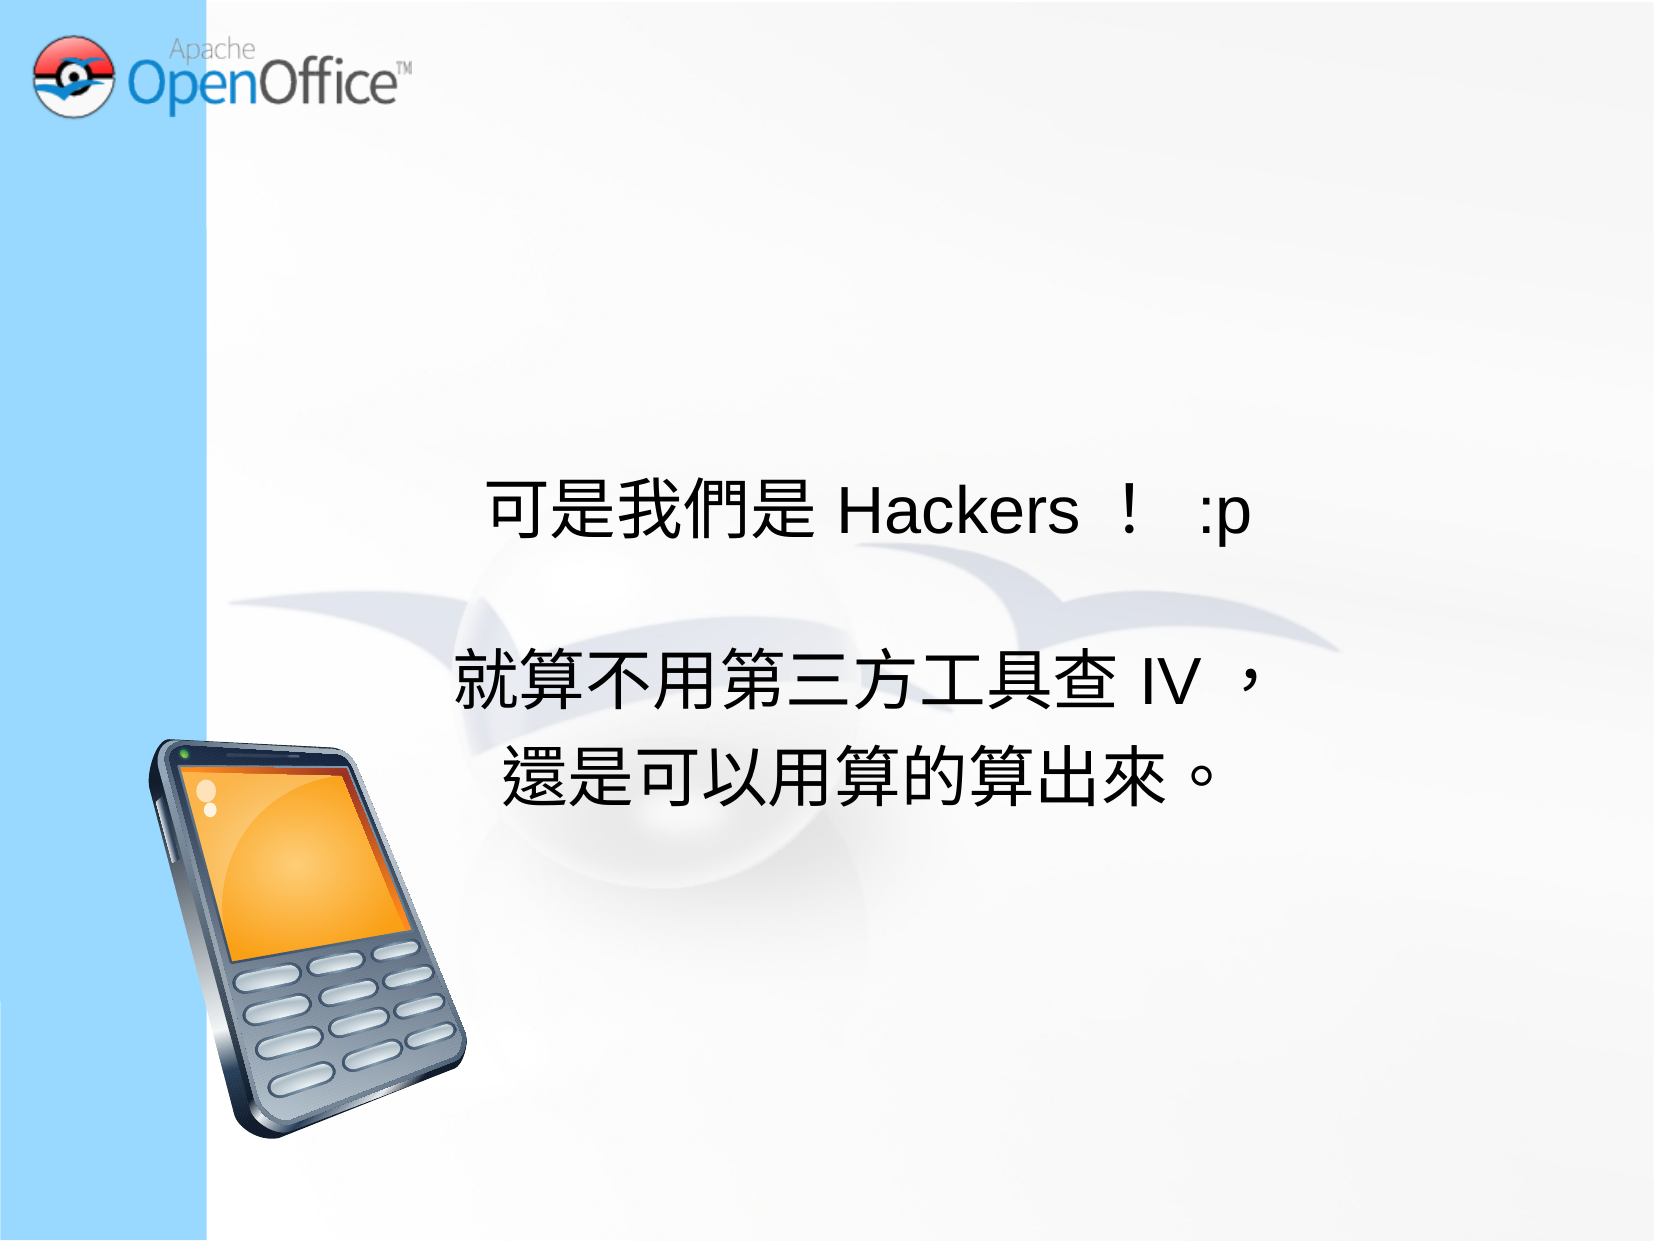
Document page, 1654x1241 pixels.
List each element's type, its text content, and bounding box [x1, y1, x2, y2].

picture [31, 2, 1654, 1241]
subtitle 可是我們是Hackers！ :p 就算不用第三方工具查IV， 還是可以用算的算出來。 [165, 108, 1571, 1168]
picture [141, 732, 165, 1146]
